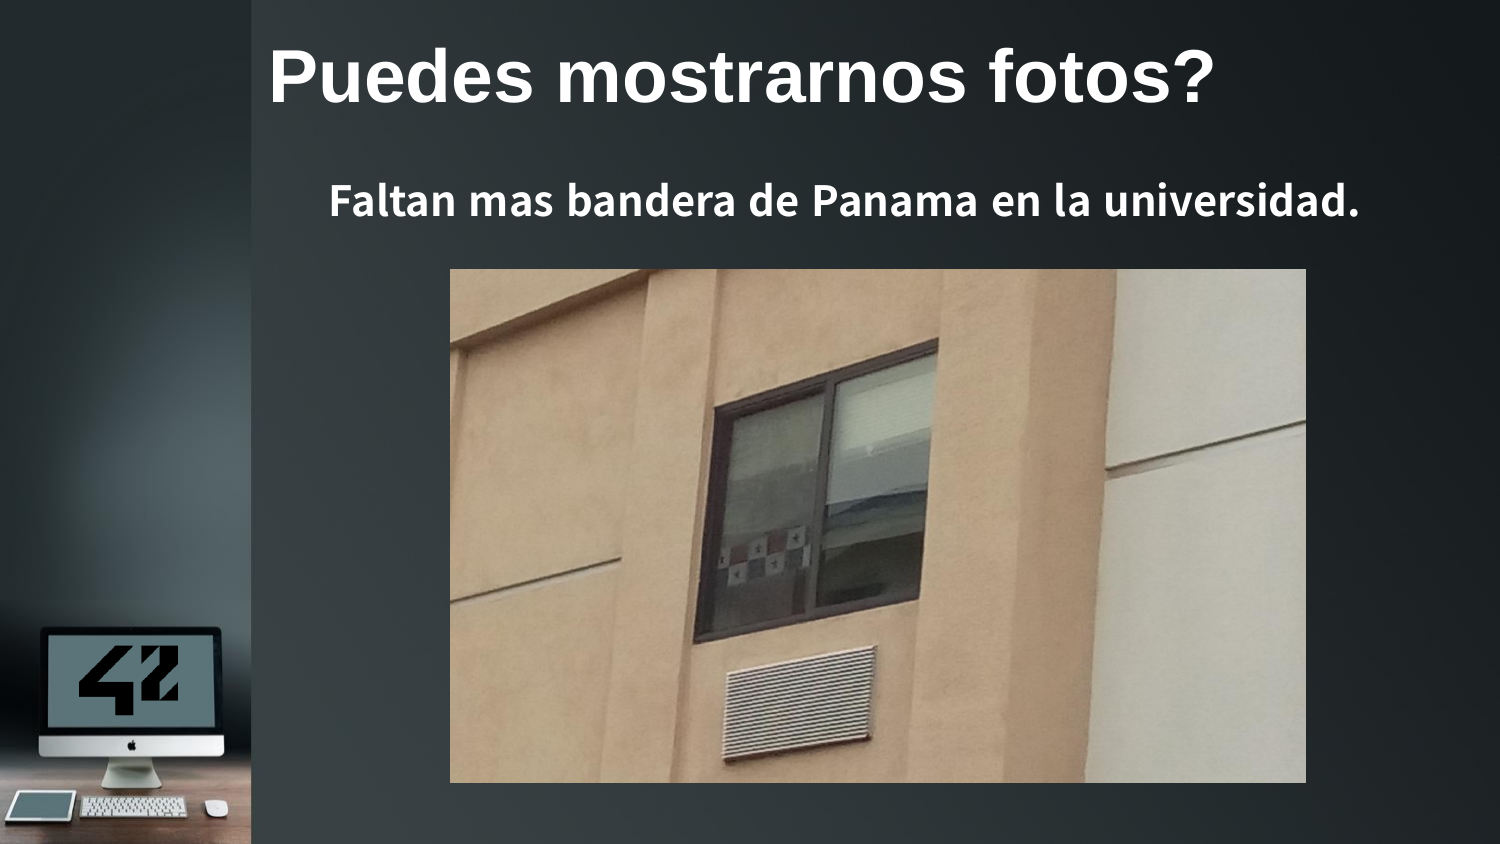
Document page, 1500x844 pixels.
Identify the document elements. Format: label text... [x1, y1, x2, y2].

title Puedes mostrarnos fotos? [253, 0, 1500, 146]
list Faltan mas bandera de Panama en la universidad. [313, 161, 1459, 238]
picture [0, 0, 1500, 844]
